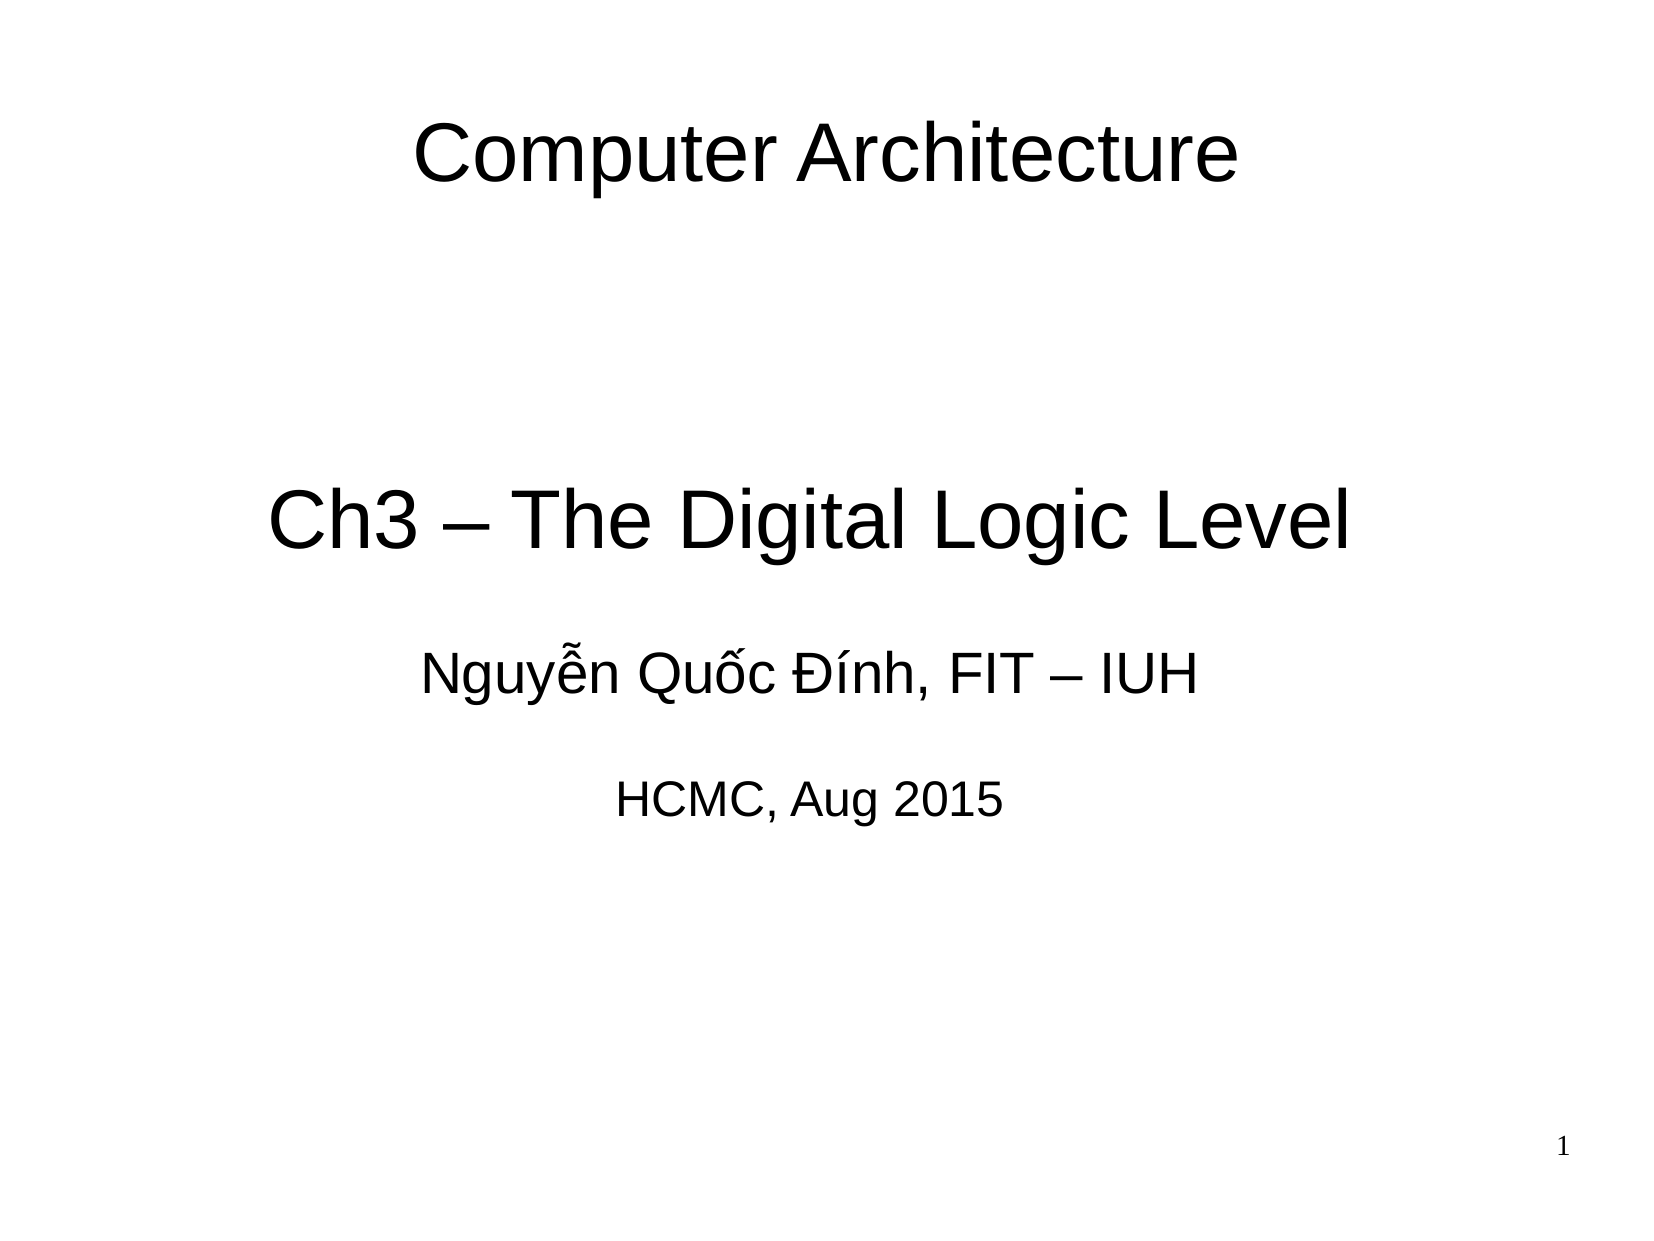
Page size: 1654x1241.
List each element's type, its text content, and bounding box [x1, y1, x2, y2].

subtitle Ch3 – The Digital Logic Level Nguyễn Quốc Đính, FIT – IUH HCMC, Aug 2015 [82, 290, 1538, 1010]
title Computer Architecture [82, 49, 1571, 257]
